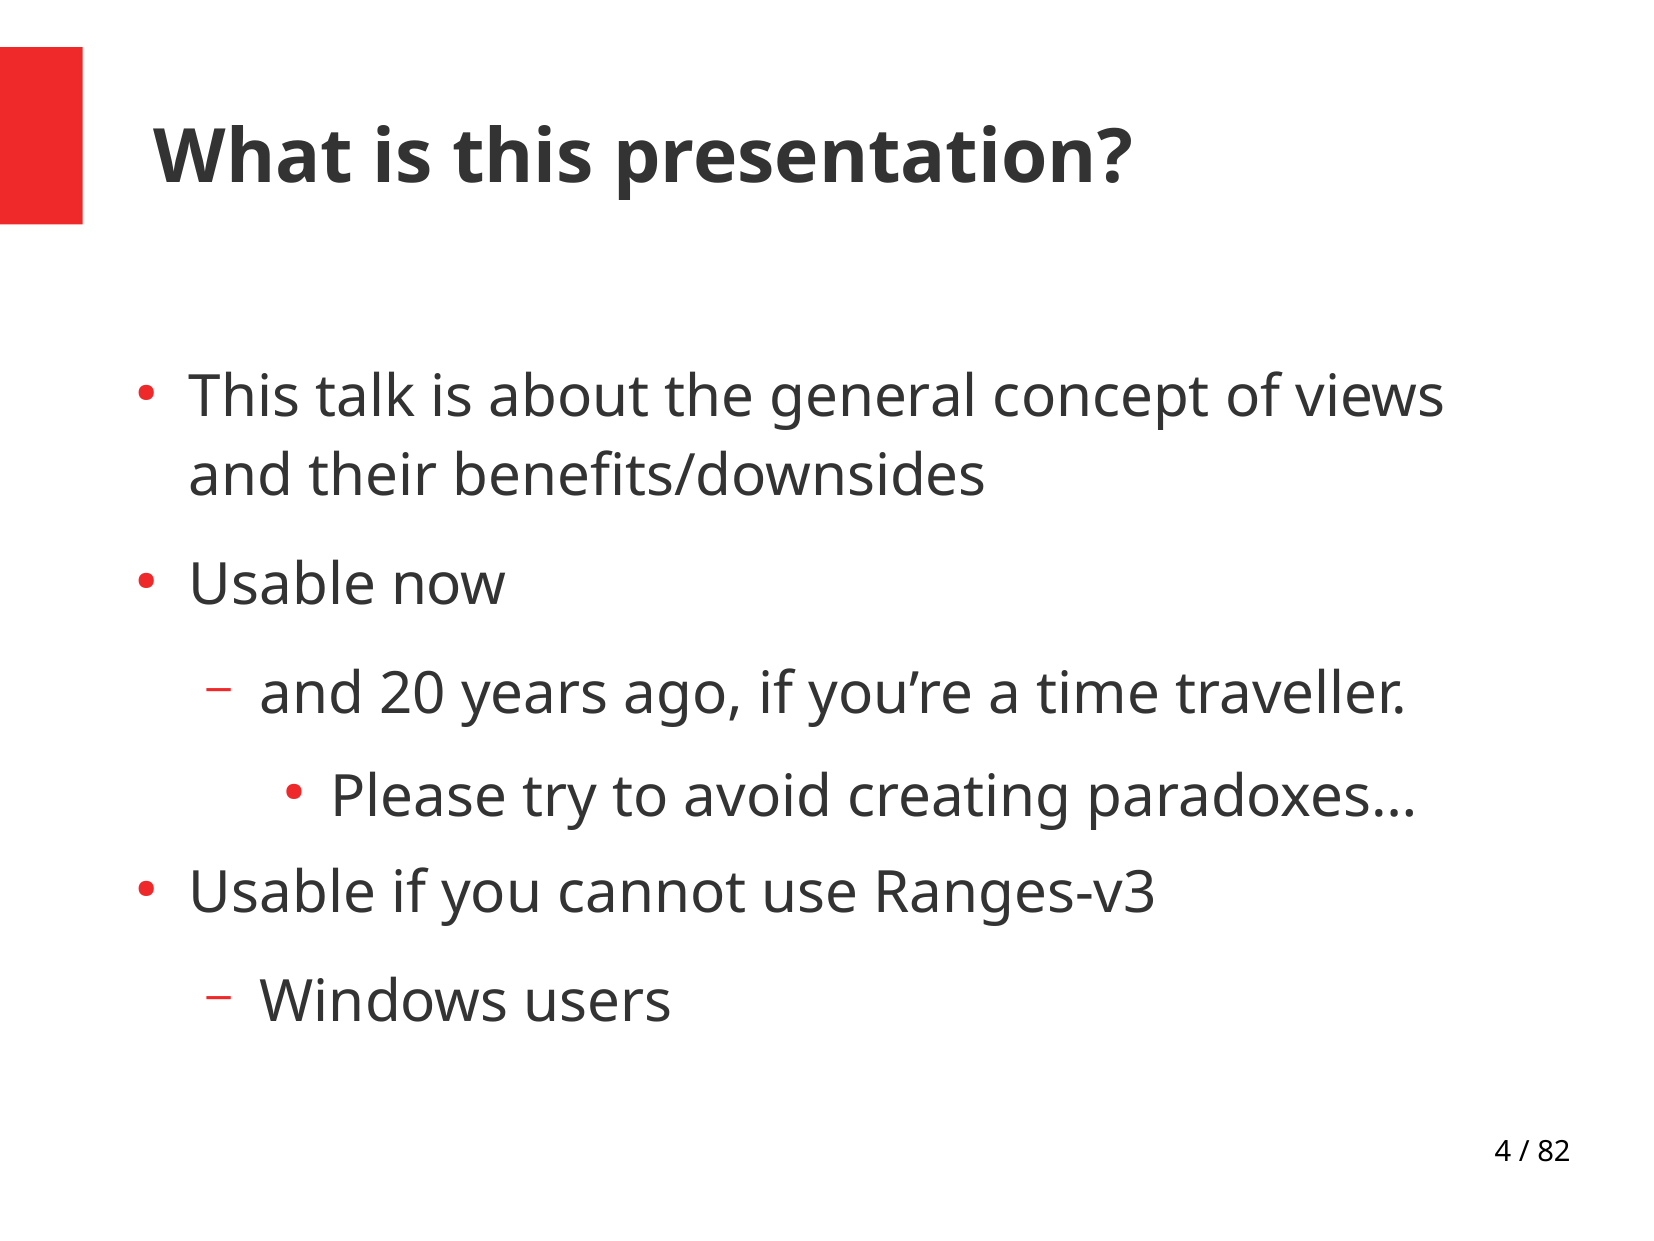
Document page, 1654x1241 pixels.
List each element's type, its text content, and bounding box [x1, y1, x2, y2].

list This talk is about the general concept of views and their benefits/downsides Usable now and 20 years ago, if you’re a time traveller. Please try to avoid creating paradoxes… Usable if you cannot use Ranges-v3 Windows users [118, 354, 1536, 1074]
title What is this presentation? [118, 49, 1571, 257]
